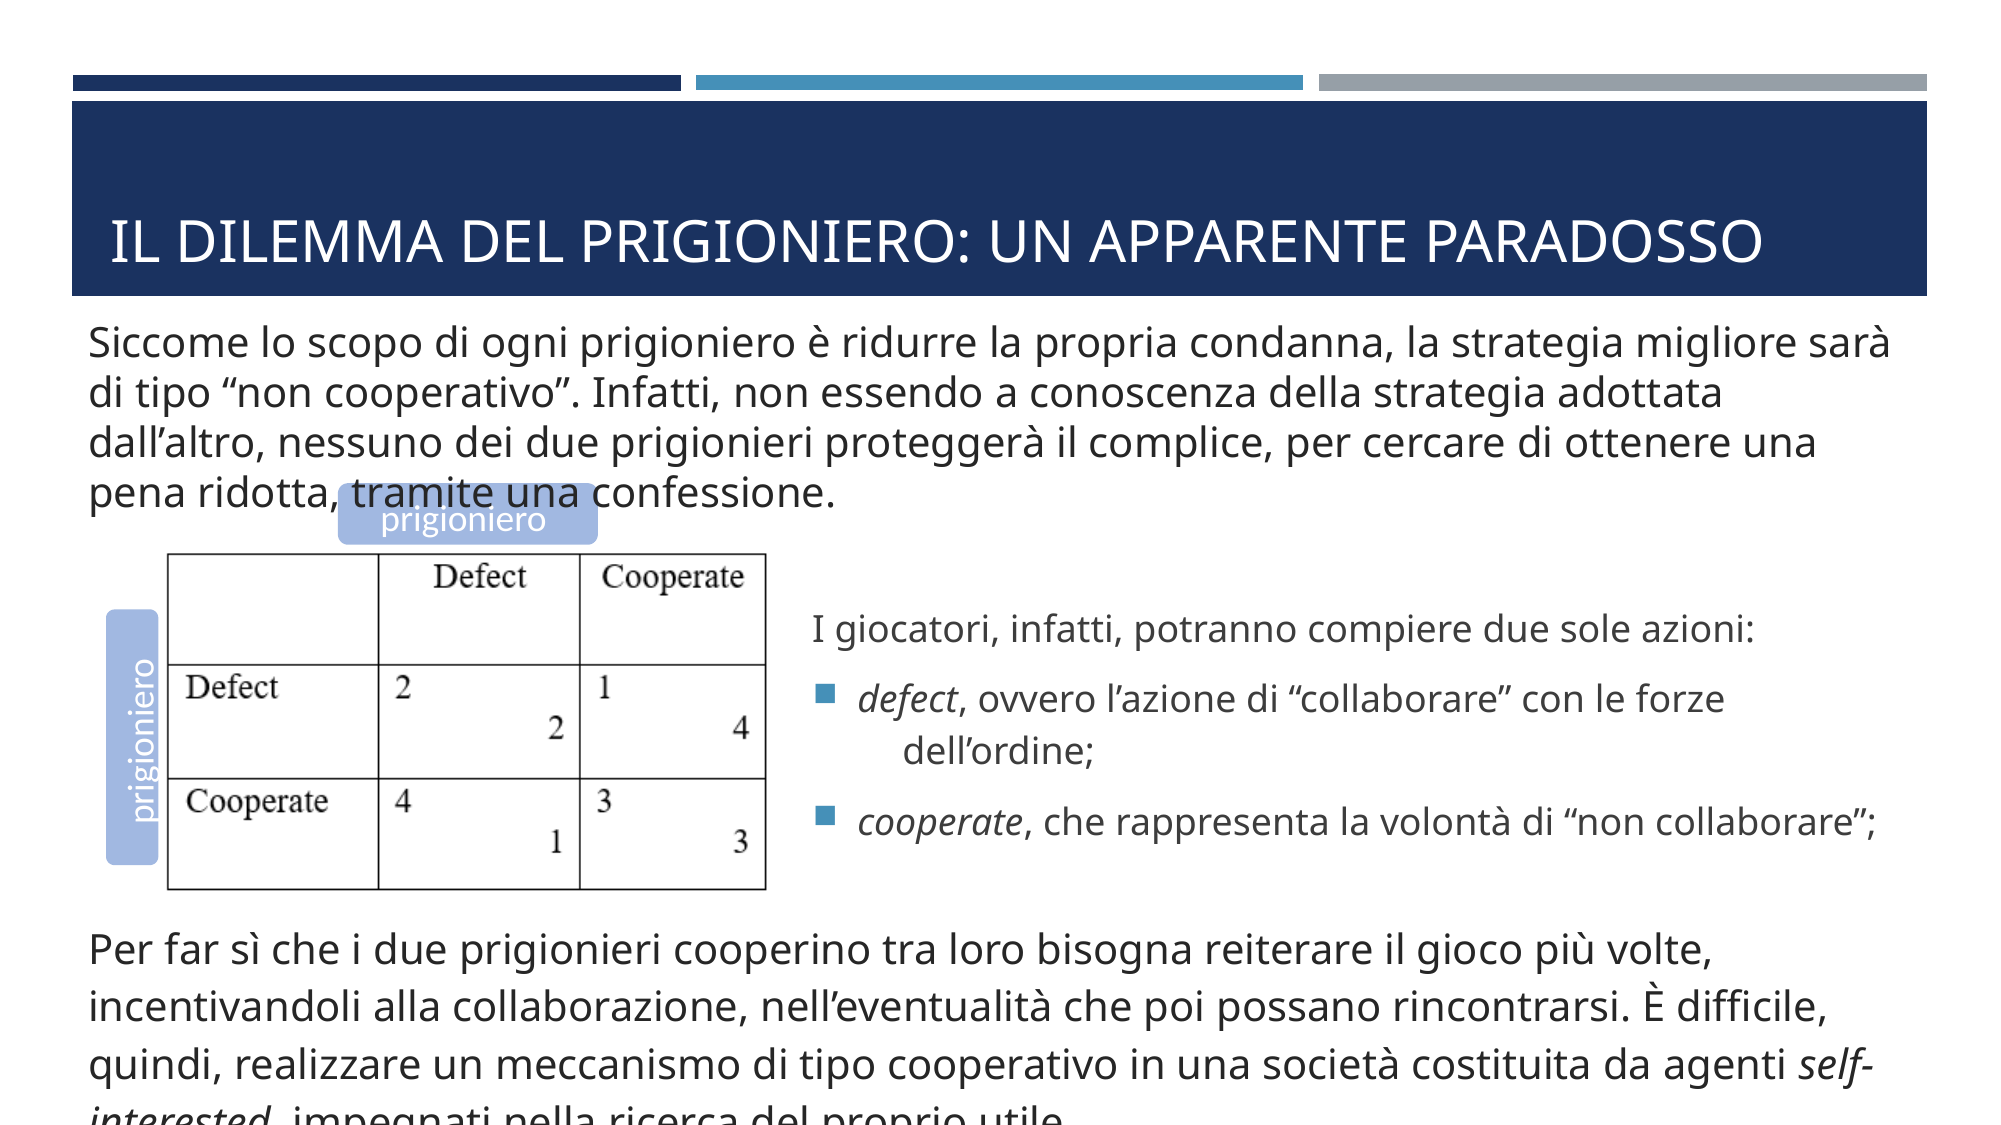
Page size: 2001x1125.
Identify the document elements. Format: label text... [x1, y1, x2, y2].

text_box Siccome lo scopo di ogni prigioniero è ridurre la propria condanna, la strategia migliore sarà di tipo “non cooperativo”. Infatti, non essendo a conoscenza della strategia adottata dall’altro, nessuno dei due prigionieri proteggerà il complice, per cercare di ottenere una pena ridotta, tramite una confessione. [73, 308, 1928, 475]
text_box prigioniero [337, 483, 598, 545]
picture [158, 544, 778, 897]
text_box prigioniero [106, 609, 159, 866]
text_box Per far sì che i due prigionieri cooperino tra loro bisogna reiterare il gioco più volte, incentivandoli alla collaborazione, nell’eventualità che poi possano rincontrarsi. È difficile, quindi, realizzare un meccanismo di tipo cooperativo in una società costituita da agenti self-interested, impegnati nella ricerca del proprio utile. [73, 907, 1928, 1093]
list I giocatori, infatti, potranno compiere due sole azioni: defect, ovvero l’azione di “collaborare” con le forze dell’ordine; cooperate, che rappresenta la volontà di “non collaborare”; [797, 563, 1894, 877]
title Il dilemma del prigioniero: un apparente paradosso [95, 115, 1905, 282]
